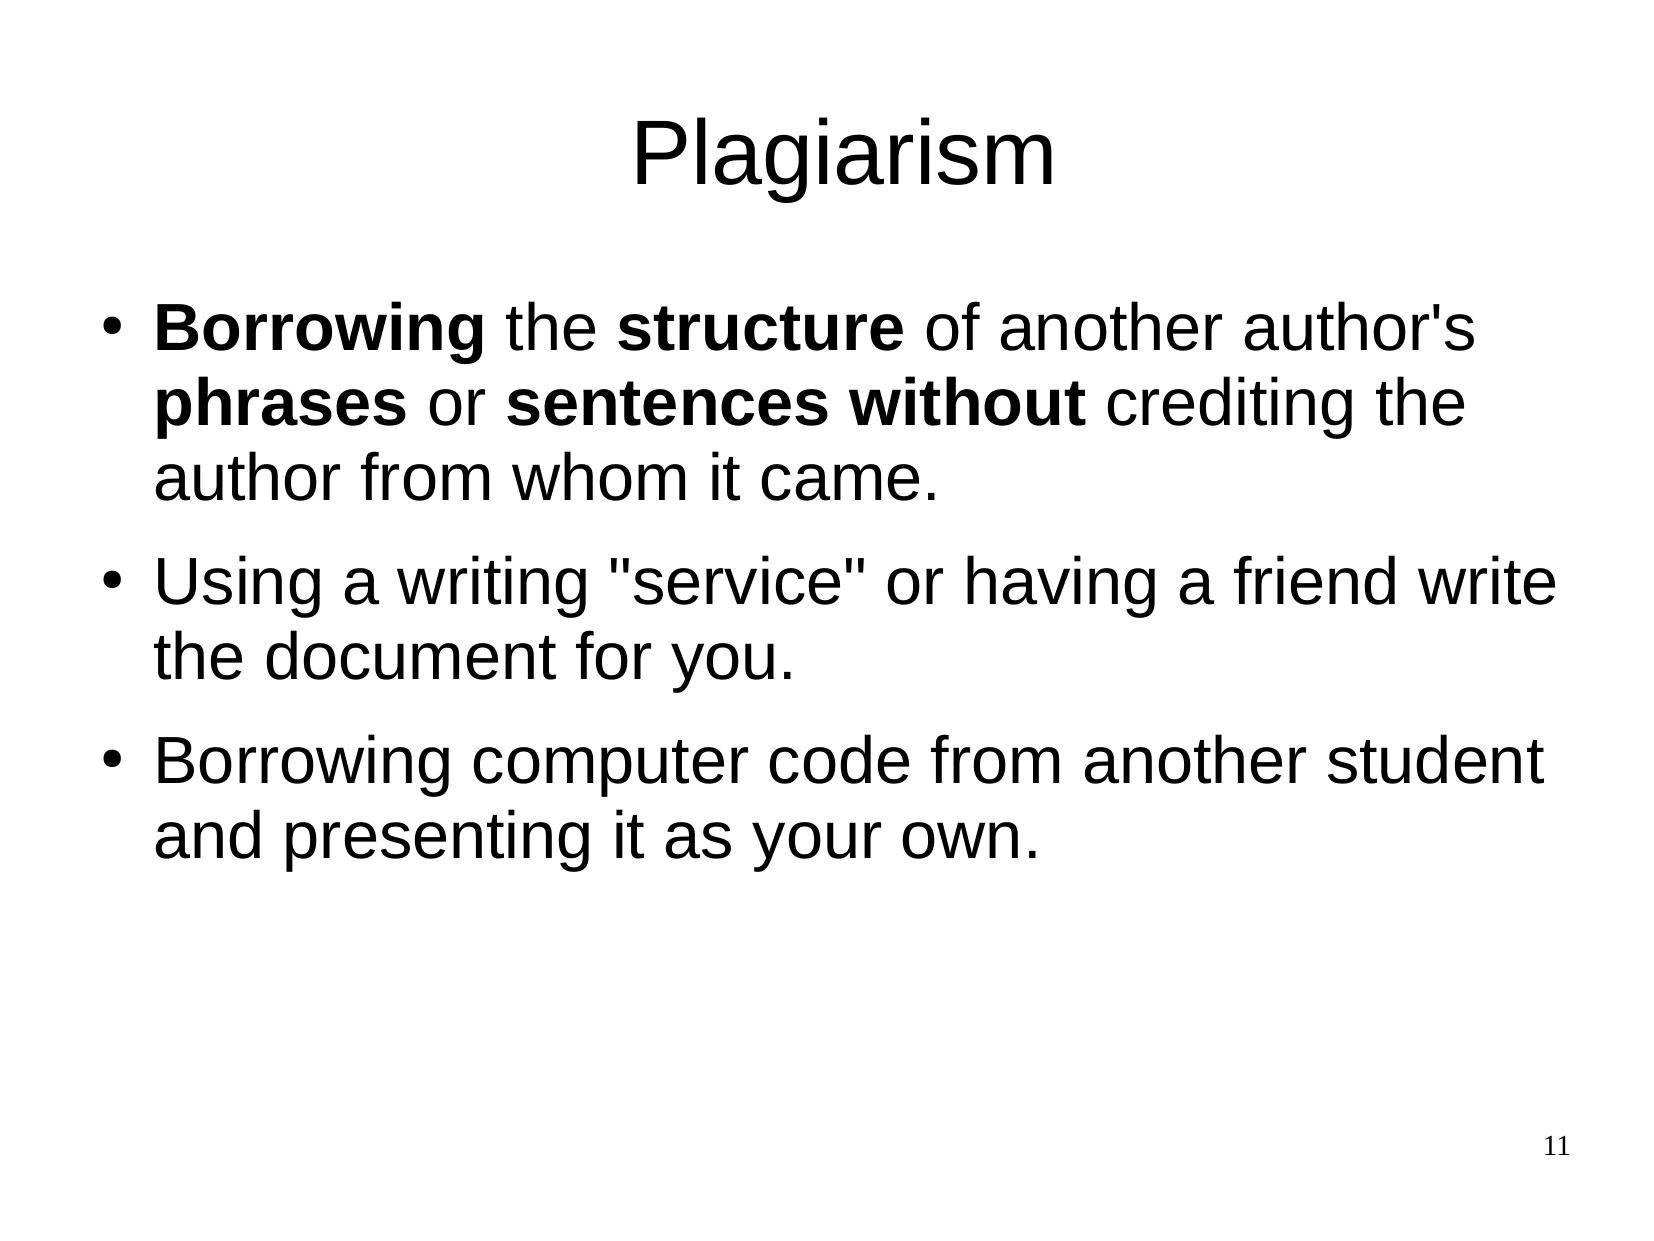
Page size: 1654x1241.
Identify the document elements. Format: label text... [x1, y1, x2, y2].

list Borrowing the structure of another author's phrases or sentences without crediting the author from whom it came. Using a writing "service" or having a friend write the document for you. Borrowing computer code from another student and presenting it as your own. [82, 290, 1571, 1010]
title Plagiarism [82, 49, 1571, 257]
